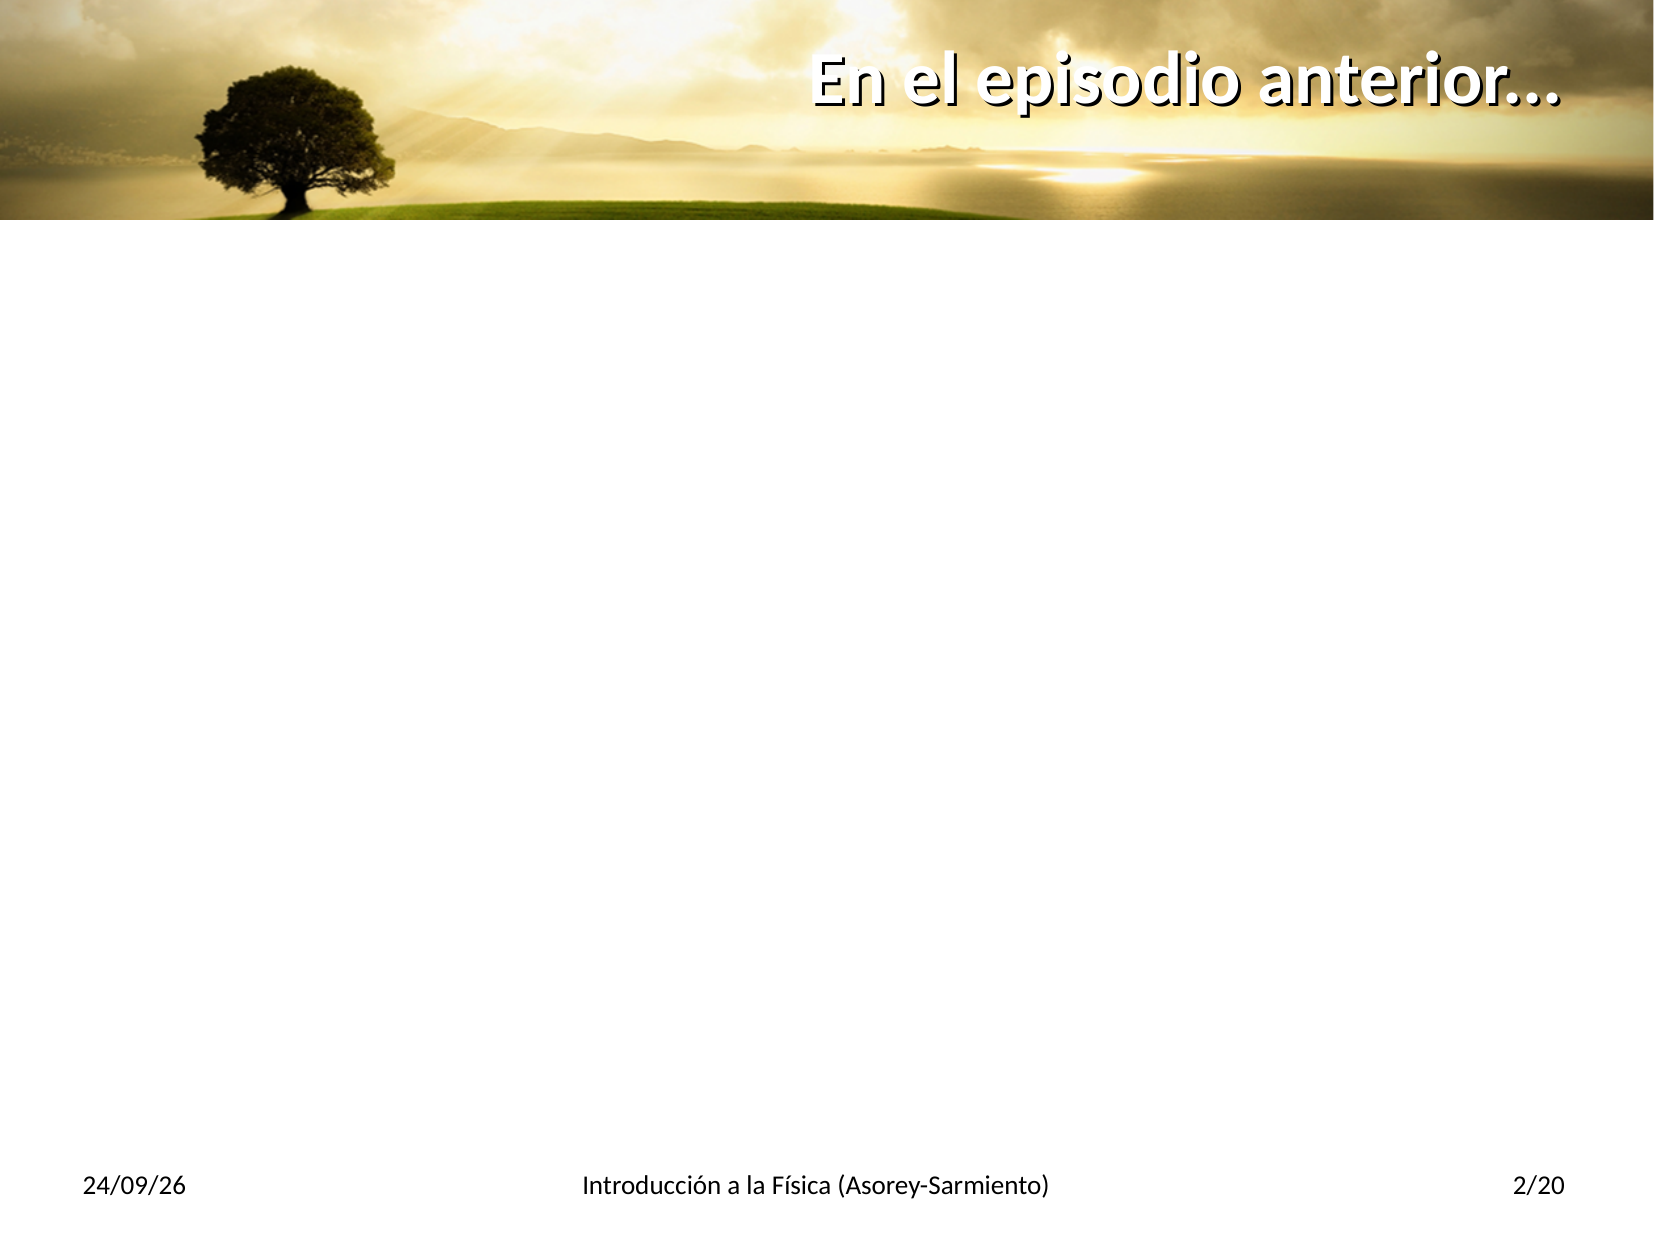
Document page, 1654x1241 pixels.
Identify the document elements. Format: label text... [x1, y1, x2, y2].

title En el episodio anterior... [75, 19, 1564, 151]
picture [0, 0, 1654, 220]
